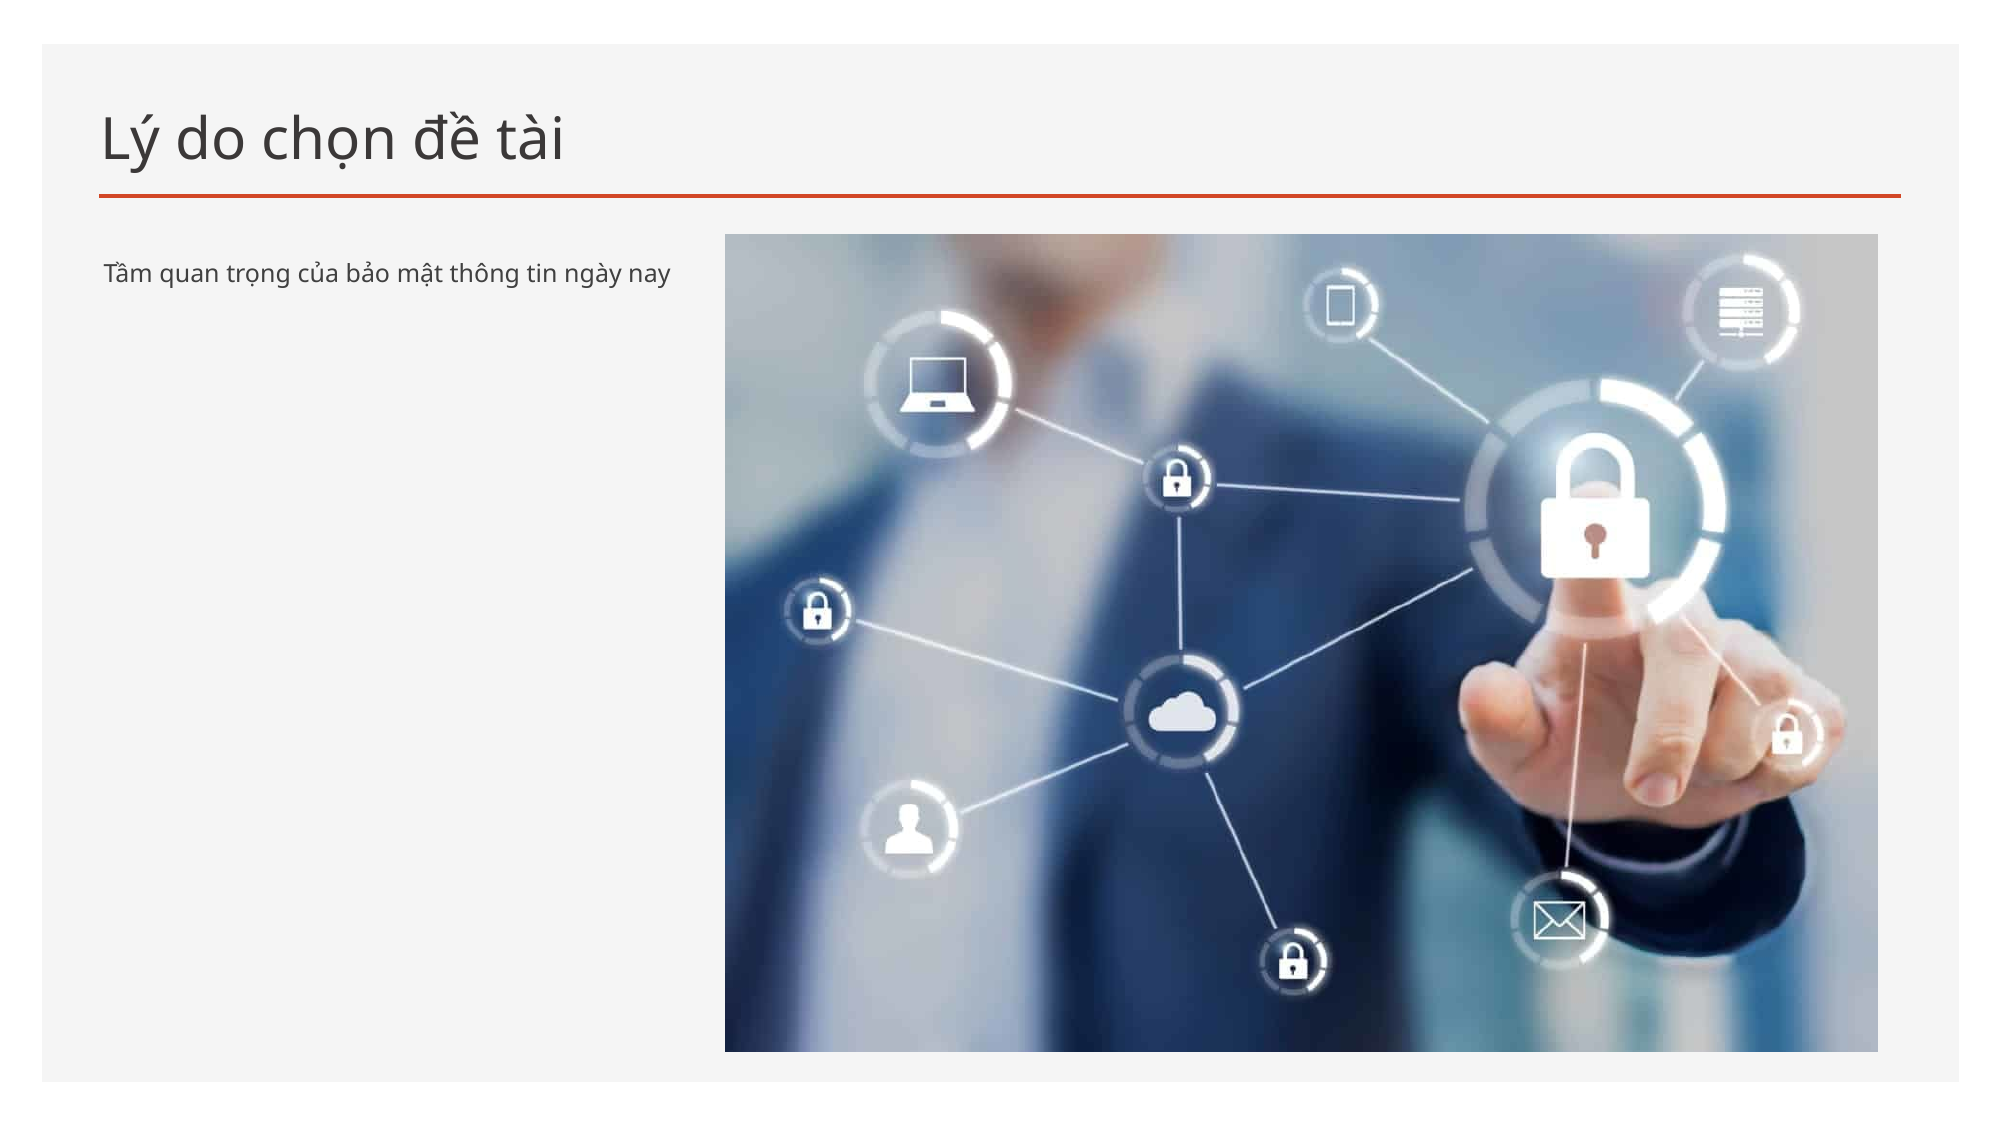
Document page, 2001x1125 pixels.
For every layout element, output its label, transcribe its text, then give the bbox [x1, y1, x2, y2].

list Tầm quan trọng của bảo mật thông tin ngày nay [88, 235, 725, 889]
title Lý do chọn đề tài [85, 73, 1214, 179]
picture [725, 234, 1878, 1052]
